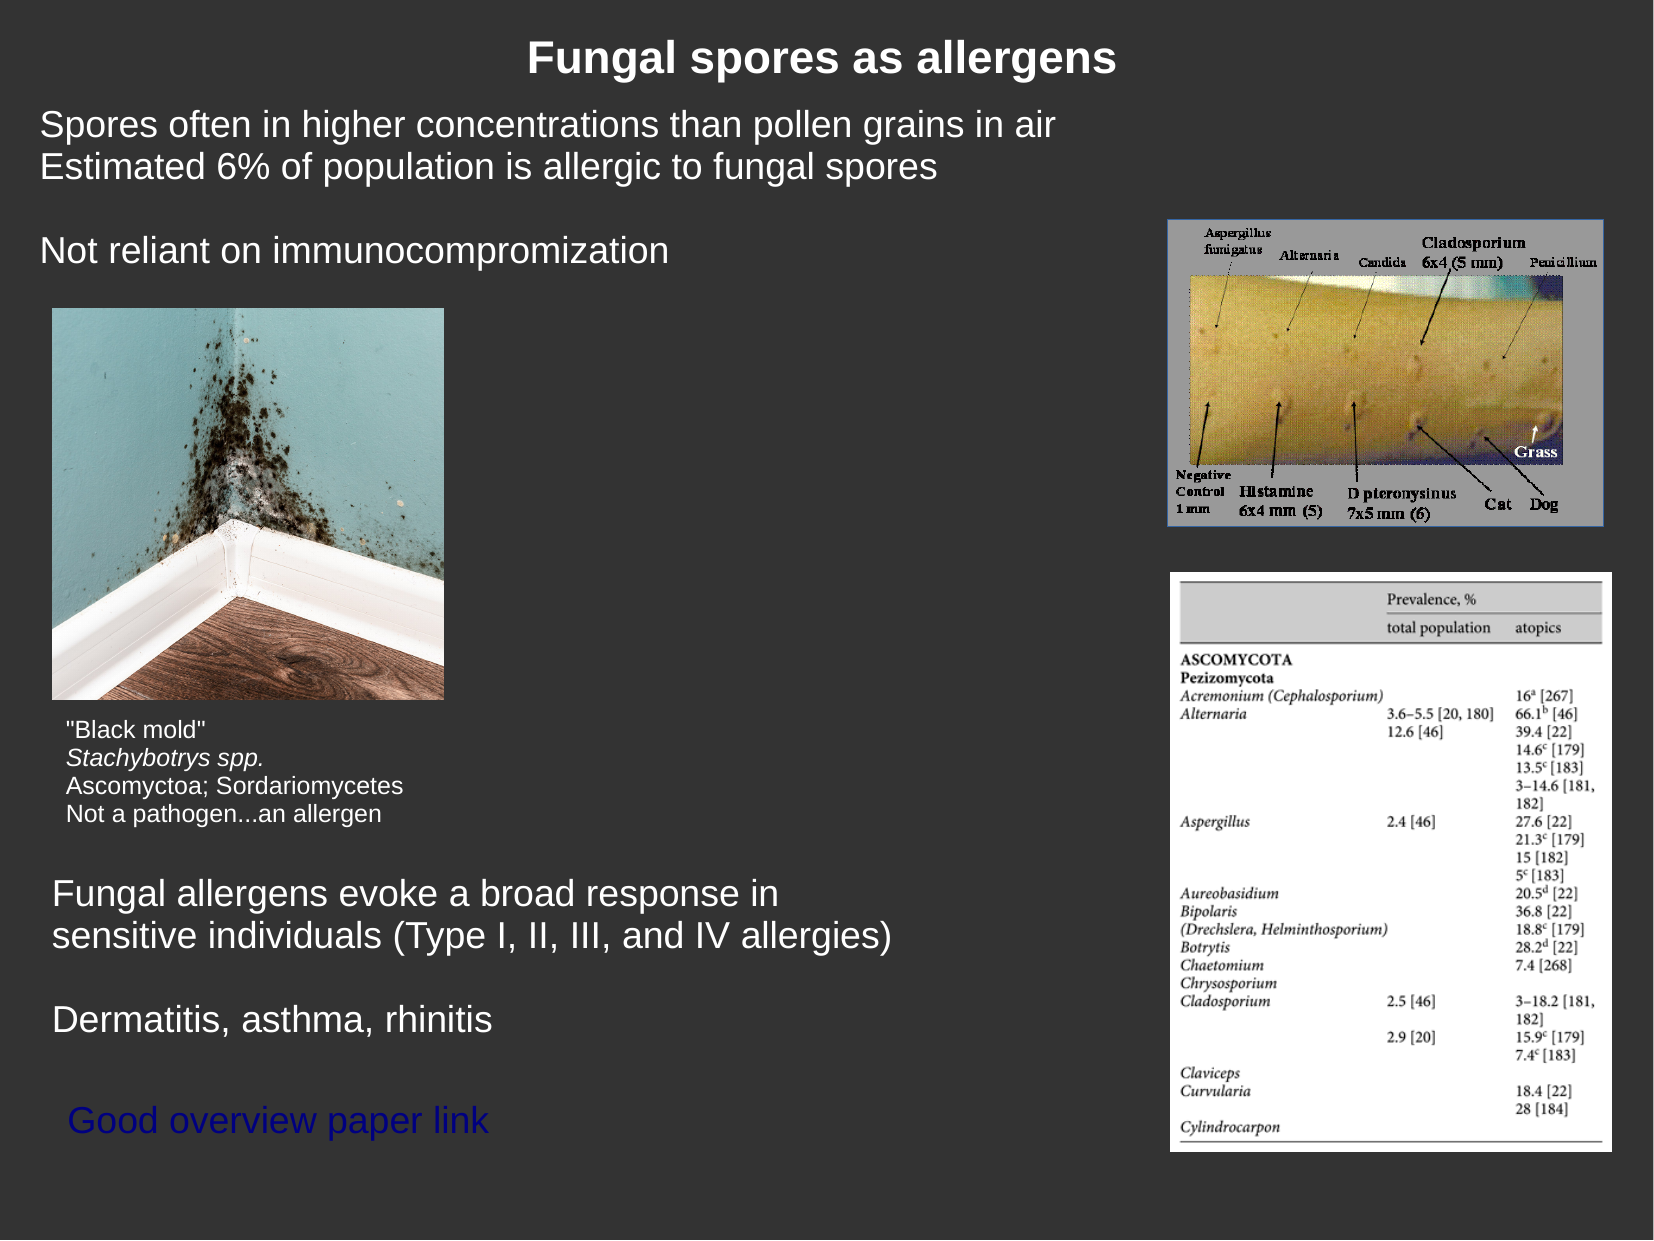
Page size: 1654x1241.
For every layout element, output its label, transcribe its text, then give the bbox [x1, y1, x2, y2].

text_box Fungal spores as allergens [13, 24, 1631, 91]
text_box Spores often in higher concentrations than pollen grains in air Estimated 6% of population is allergic to fungal spores Not reliant on immunocompromization [24, 95, 1626, 363]
picture [52, 308, 444, 700]
text_box Good overview paper link [52, 1092, 827, 1150]
text_box "Black mold" Stachybotrys spp. Ascomyctoa; Sordariomycetes Not a pathogen...an allergen [51, 708, 448, 836]
text_box Fungal allergens evoke a broad response in sensitive individuals (Type I, II, III, and IV allergies) Dermatitis, asthma, rhinitis [37, 865, 937, 1133]
picture [1170, 572, 1612, 1152]
picture [1166, 219, 1606, 544]
